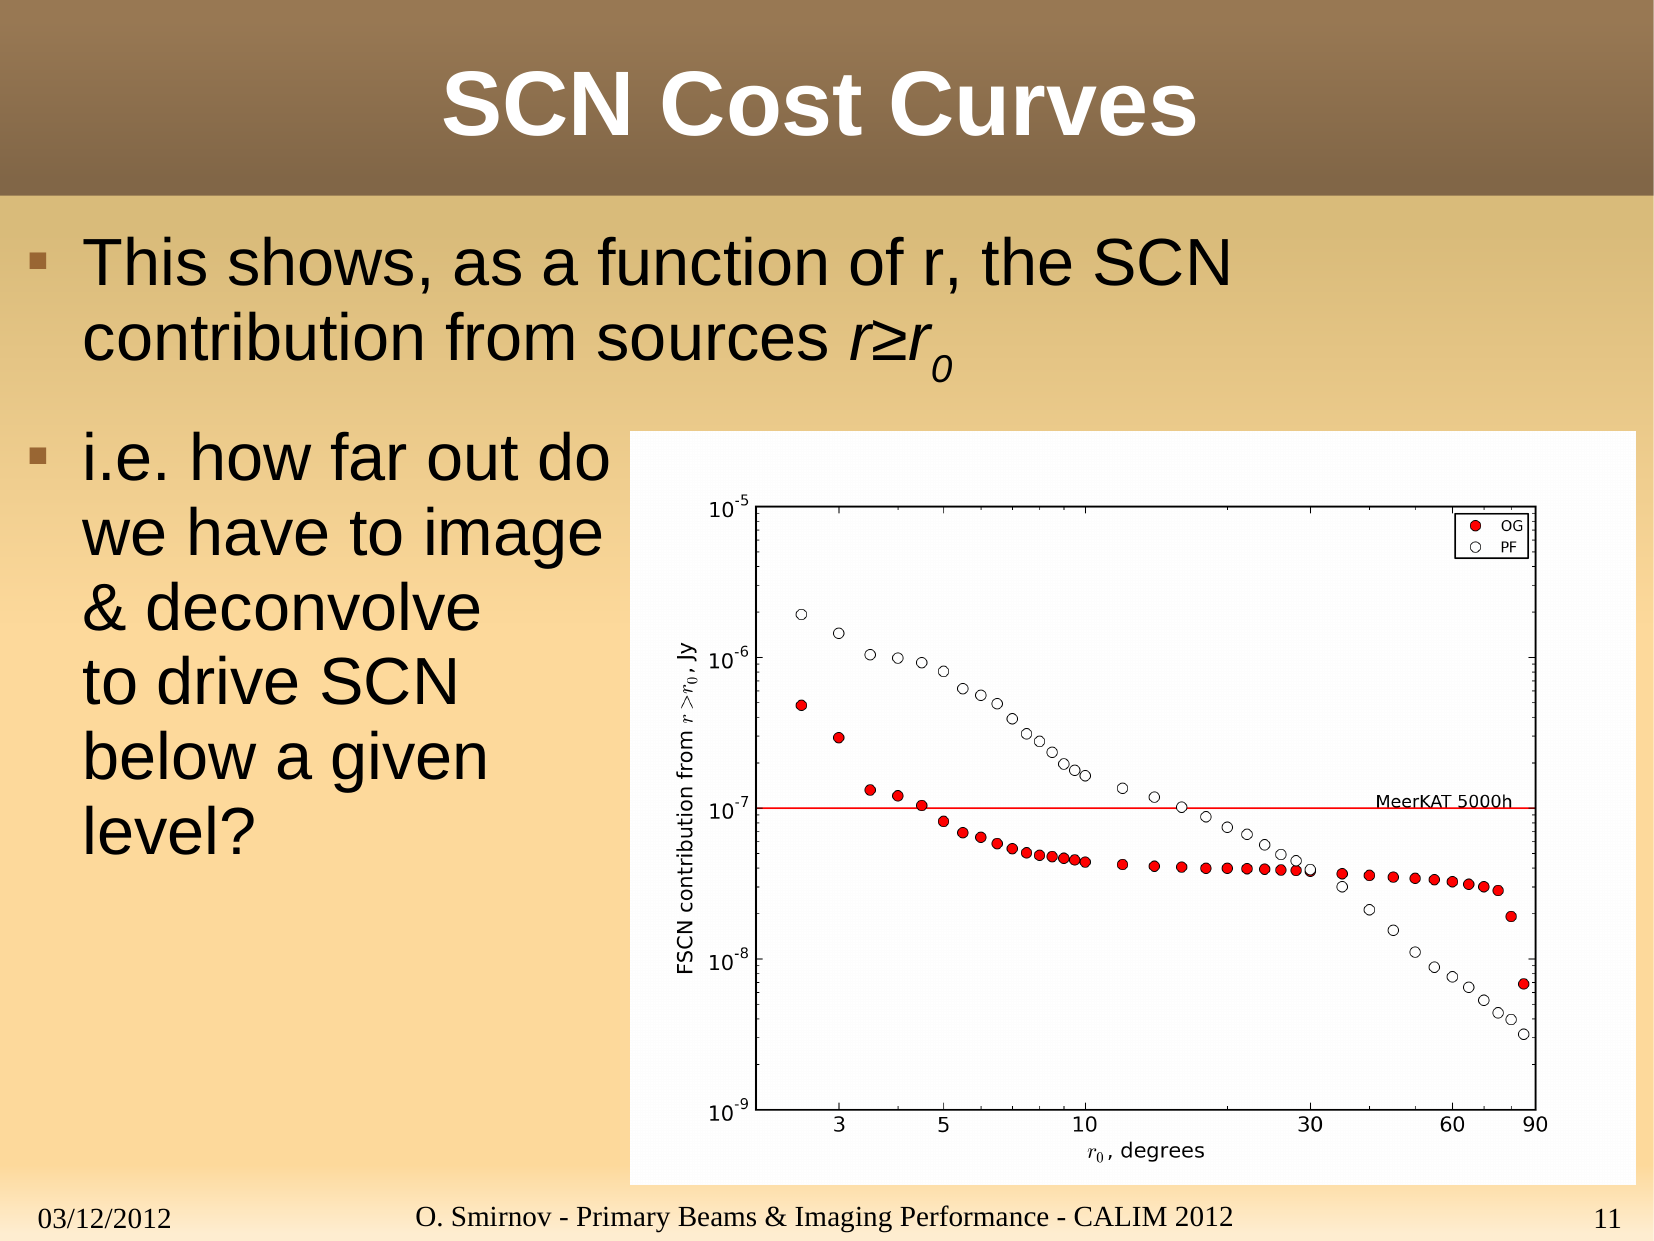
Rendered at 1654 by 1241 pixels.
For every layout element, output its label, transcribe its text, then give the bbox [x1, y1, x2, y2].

title SCN Cost Curves [76, 0, 1565, 208]
list This shows, as a function of r, the SCN contribution from sources r≥r0 i.e. how far out do we have to image & deconvolve to drive SCN below a given level? [11, 225, 1576, 1044]
picture [0, 0, 1654, 1241]
